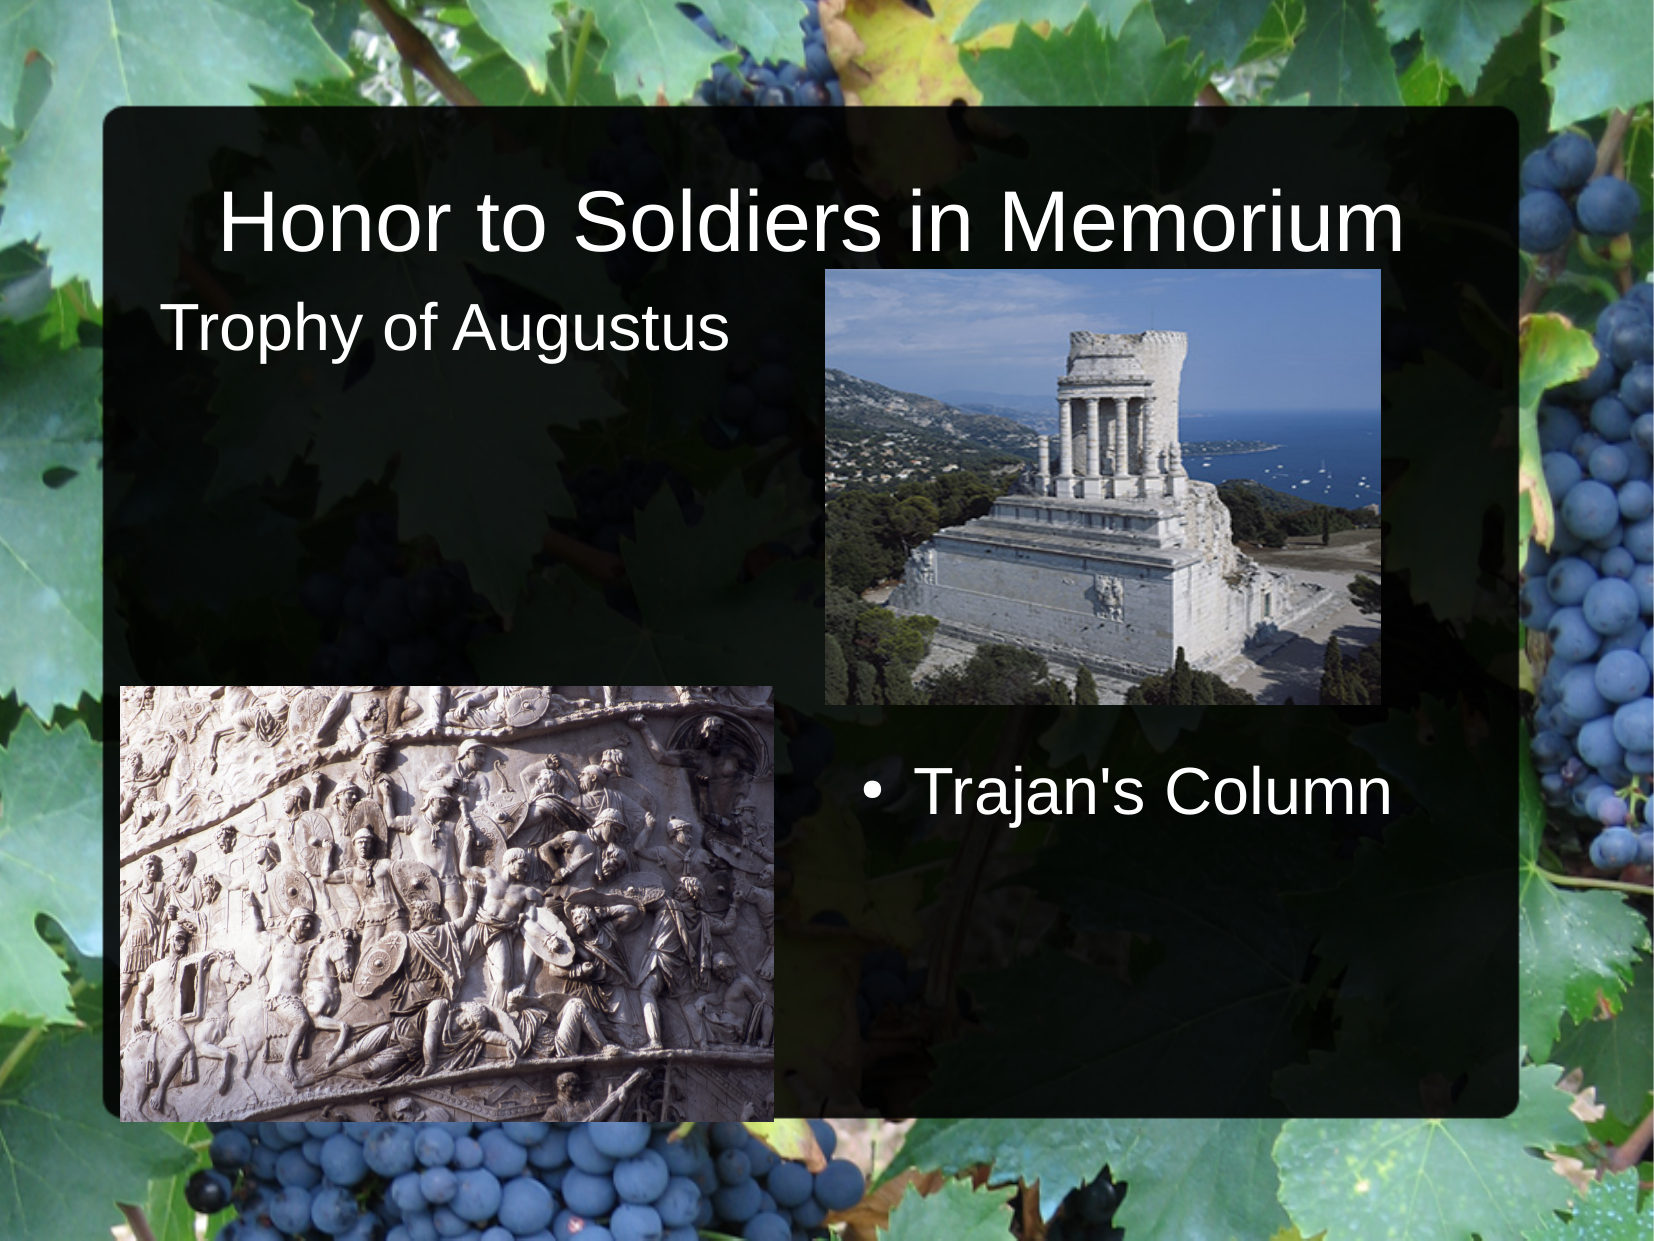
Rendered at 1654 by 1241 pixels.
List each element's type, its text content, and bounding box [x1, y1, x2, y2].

picture [0, 0, 1654, 1241]
list Trophy of Augustus [88, 290, 795, 687]
title Honor to Soldiers in Memorium [118, 117, 1506, 325]
list Trajan's Column [842, 753, 1477, 1092]
